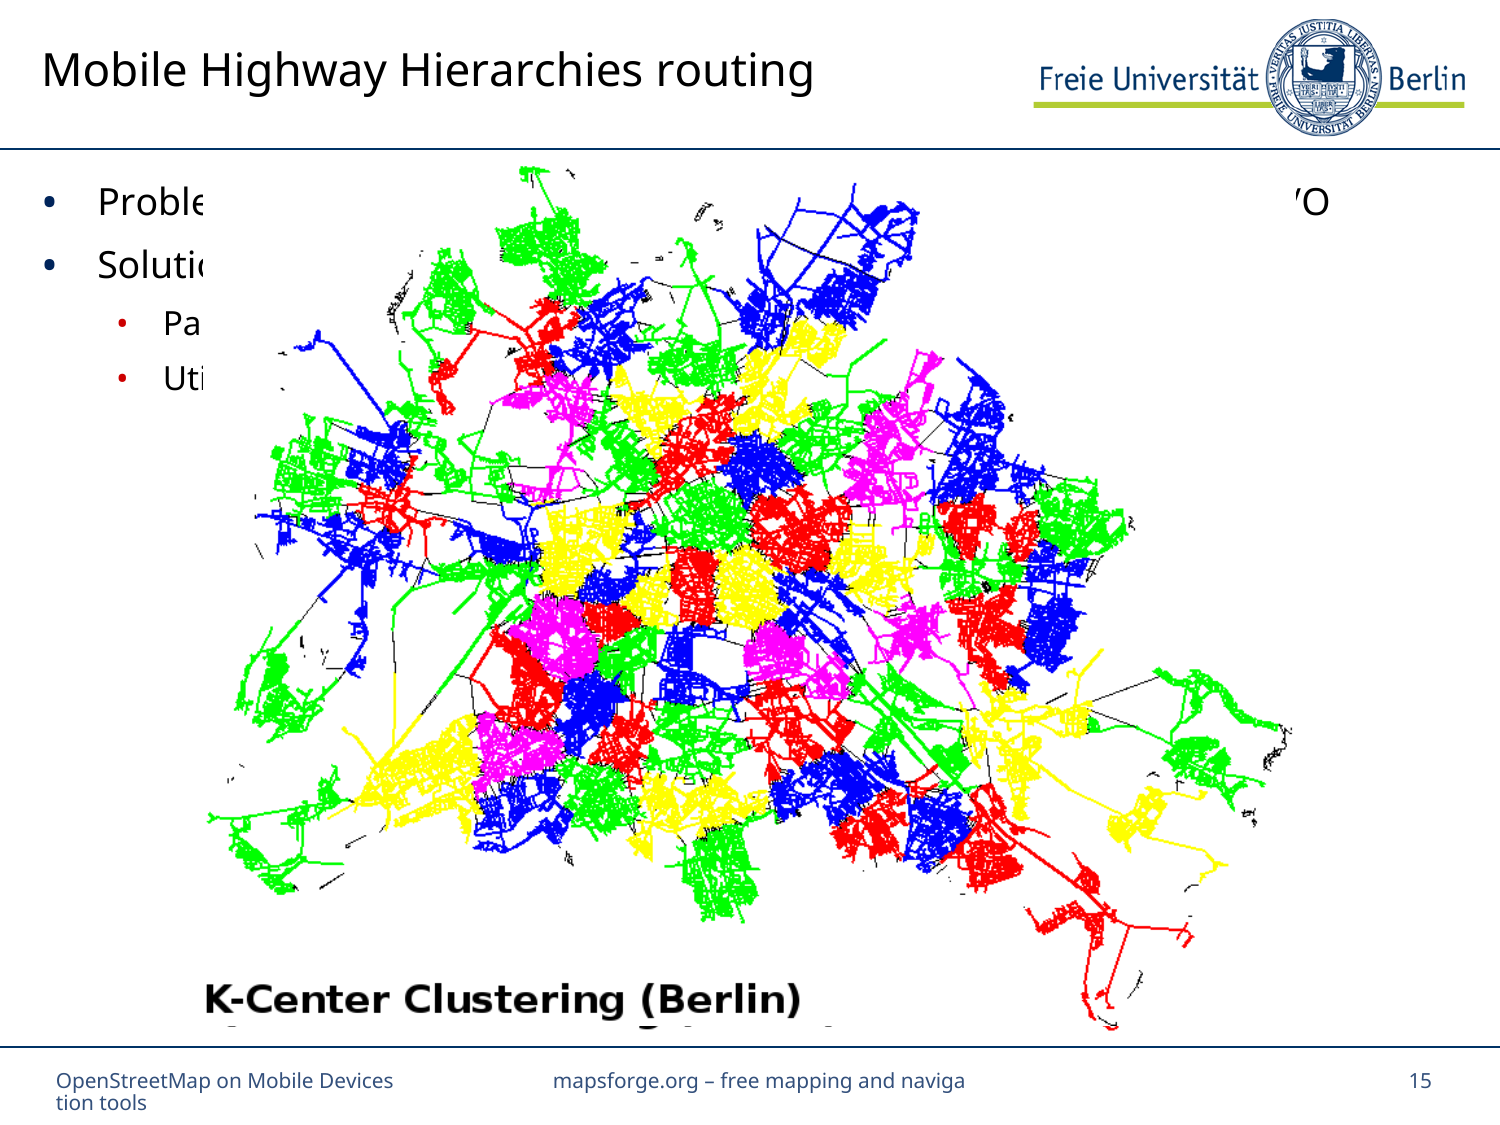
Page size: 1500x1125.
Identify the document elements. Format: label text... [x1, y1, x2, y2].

picture [1033, 19, 1470, 137]
list Problem: few memory → graph cannot be hold in RAM → minimize I/O Solution: Partition each level of the graph into smaller blocks Utilize spatial locality property of HH-search [1296, 175, 1447, 919]
picture [203, 165, 1296, 1032]
title Mobile Highway Hierarchies routing [41, 0, 1016, 138]
list Problem: few memory → graph cannot be hold in RAM → minimize I/O Solution: Partition each level of the graph into smaller blocks Utilize spatial locality property of HH-search [41, 175, 203, 919]
